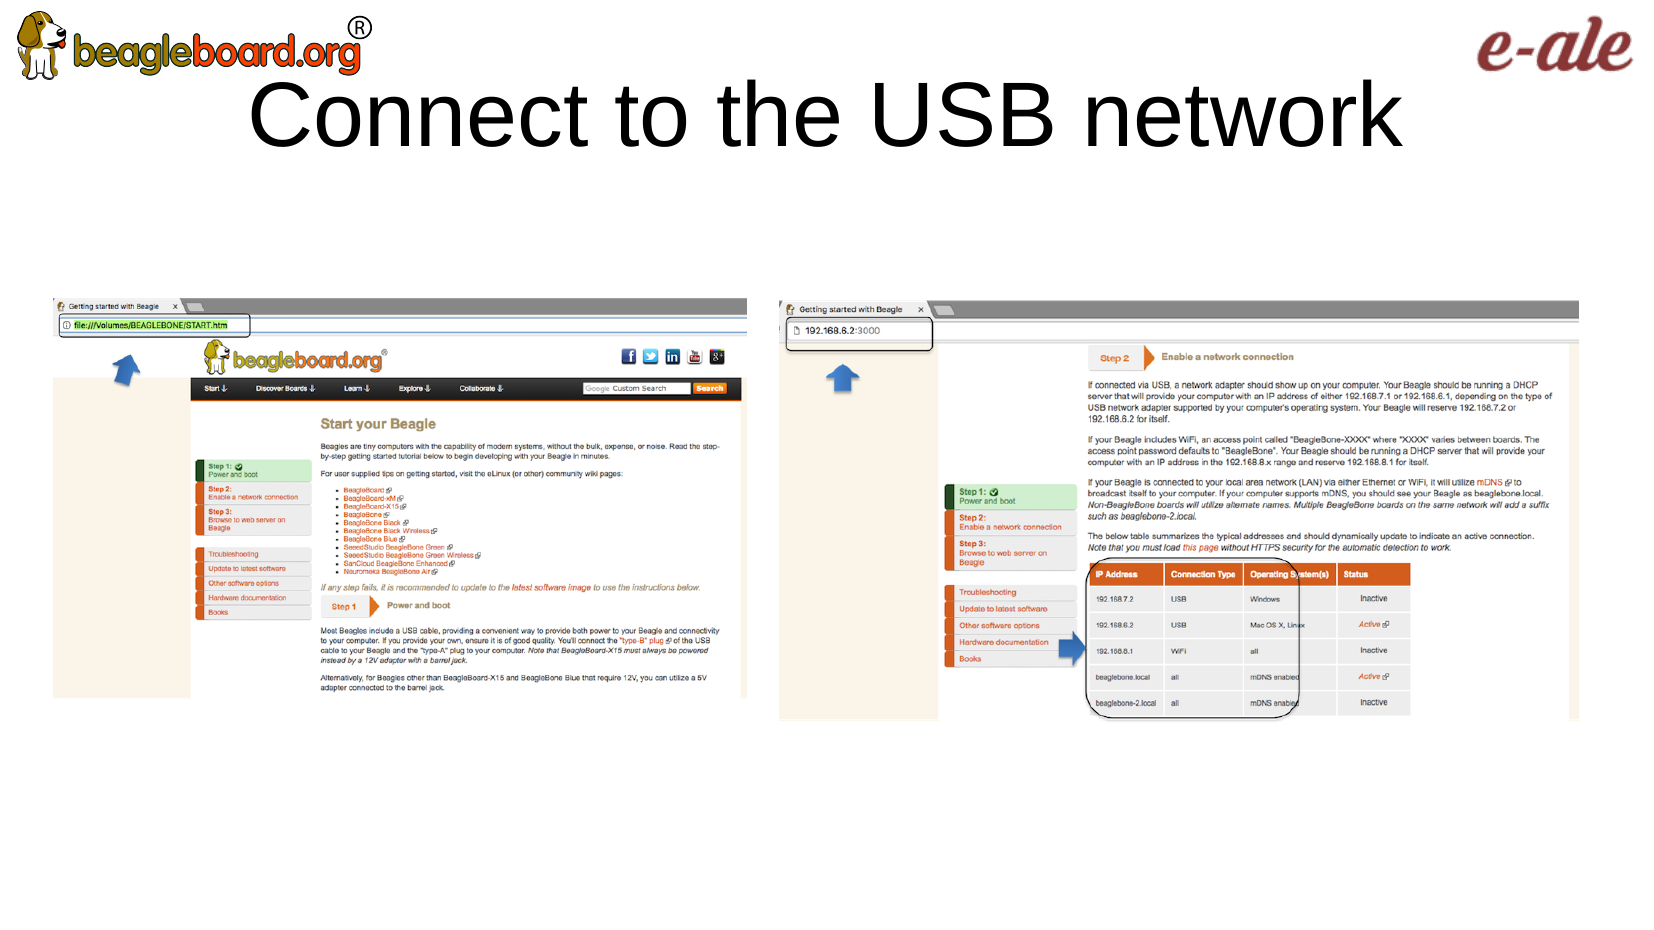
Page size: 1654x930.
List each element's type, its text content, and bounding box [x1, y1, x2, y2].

picture [1475, 14, 1636, 74]
picture [53, 298, 747, 699]
title Connect to the USB network [82, 37, 1571, 193]
picture [779, 300, 1579, 724]
picture [17, 11, 372, 80]
